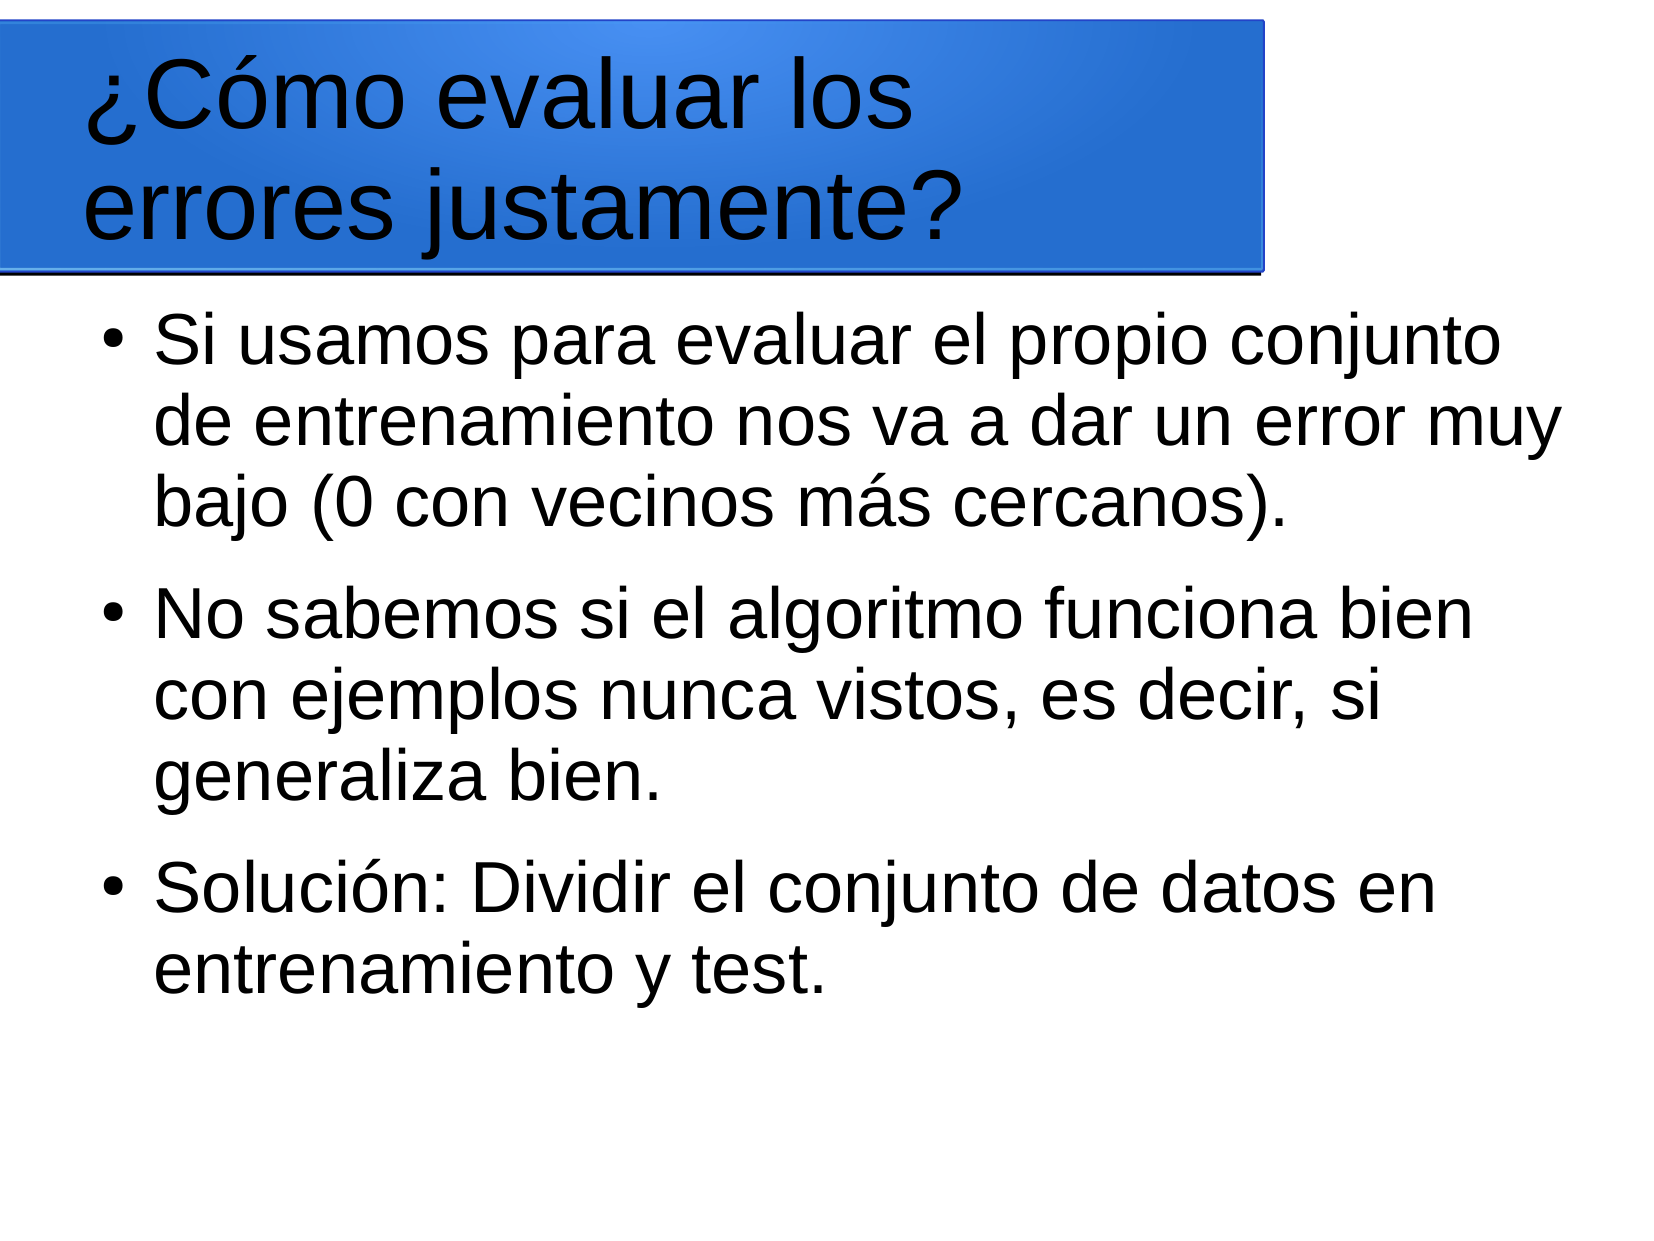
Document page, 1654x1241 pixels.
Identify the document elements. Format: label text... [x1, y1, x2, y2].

title ¿Cómo evaluar los errores justamente? [82, 38, 1235, 261]
list Si usamos para evaluar el propio conjunto de entrenamiento nos va a dar un error muy bajo (0 con vecinos más cercanos). No sabemos si el algoritmo funciona bien con ejemplos nunca vistos, es decir, si generaliza bien. Solución: Dividir el conjunto de datos en entrenamiento y test. [82, 299, 1571, 1019]
